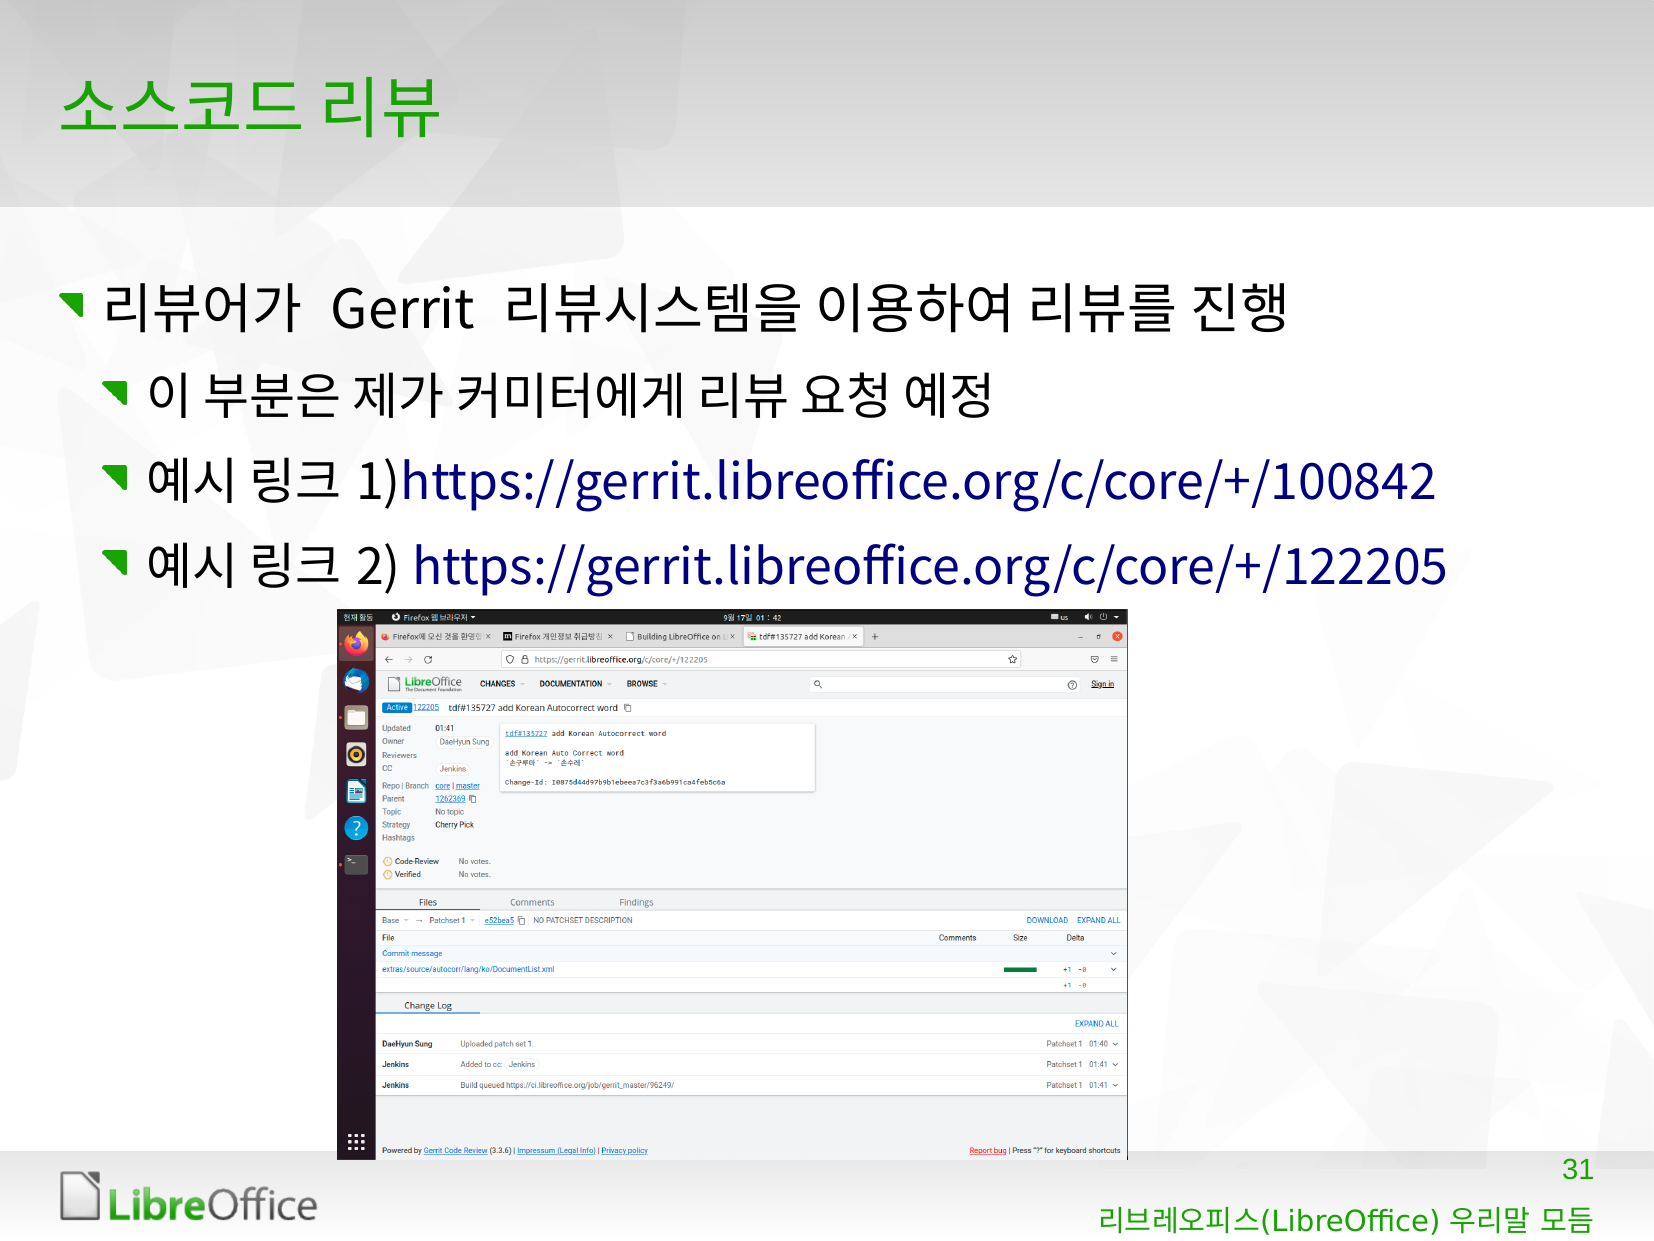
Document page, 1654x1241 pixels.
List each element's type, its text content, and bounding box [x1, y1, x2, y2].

list 리뷰어가 Gerrit 리뷰시스템을 이용하여 리뷰를 진행 이 부분은 제가 커미터에게 리뷰 요청 예정 예시 링크1)https://gerrit.libreoffice.org/c/core/+/100842 예시 링크2) https://gerrit.libreoffice.org/c/core/+/122205 [59, 265, 1595, 986]
picture [41, 548, 1654, 1240]
title 소스코드 리뷰 [59, 29, 1595, 178]
picture [0, 0, 783, 931]
